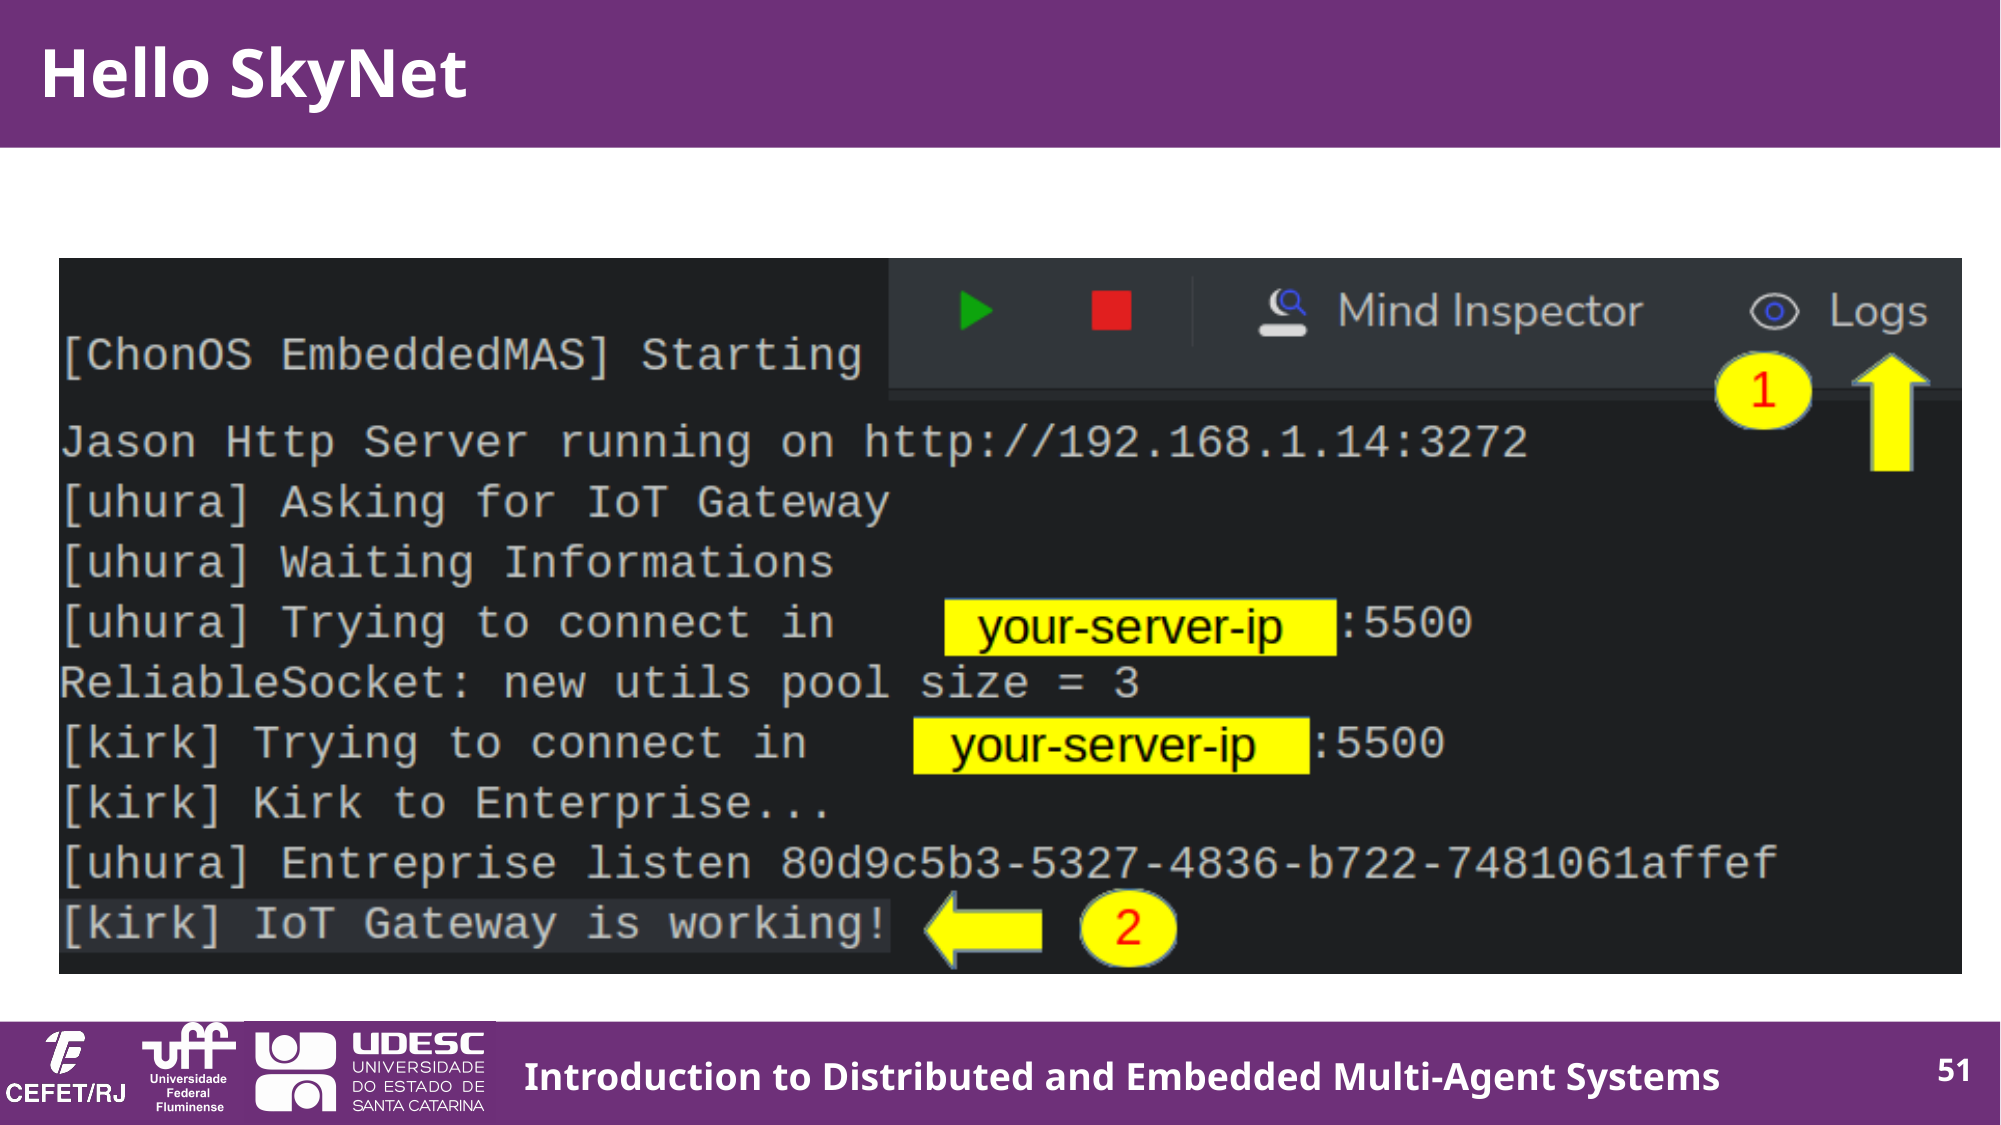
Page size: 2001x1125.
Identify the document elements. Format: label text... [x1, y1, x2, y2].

picture [59, 258, 1962, 974]
text_box Hello SkyNet [25, 23, 1999, 119]
picture [141, 1021, 237, 1117]
picture [6, 1009, 125, 1125]
picture [244, 1021, 496, 1123]
